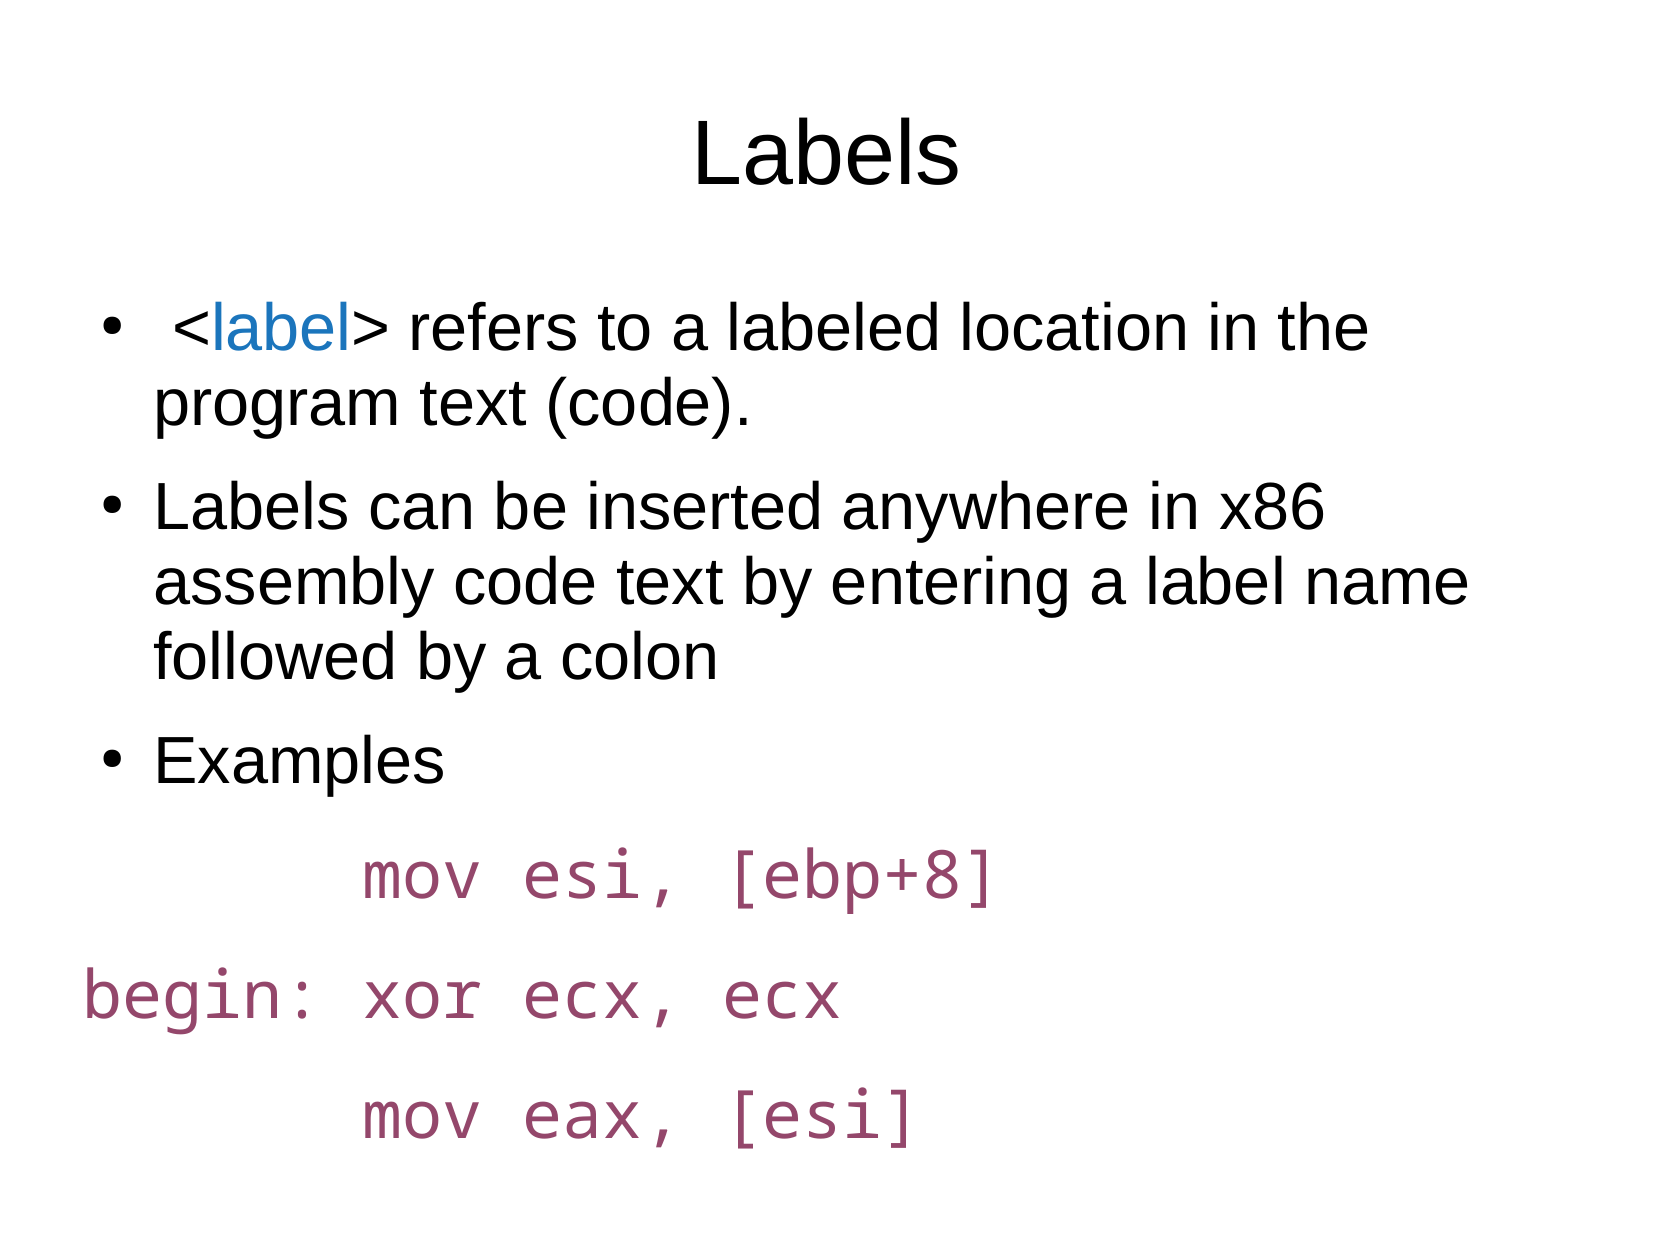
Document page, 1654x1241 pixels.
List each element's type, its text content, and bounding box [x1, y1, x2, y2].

title Labels [82, 49, 1571, 257]
list <label> refers to a labeled location in the program text (code). Labels can be inserted anywhere in x86 assembly code text by entering a label name followed by a colon Examples mov esi, [ebp+8] begin: xor ecx, ecx mov eax, [esi] [82, 290, 1571, 1163]
